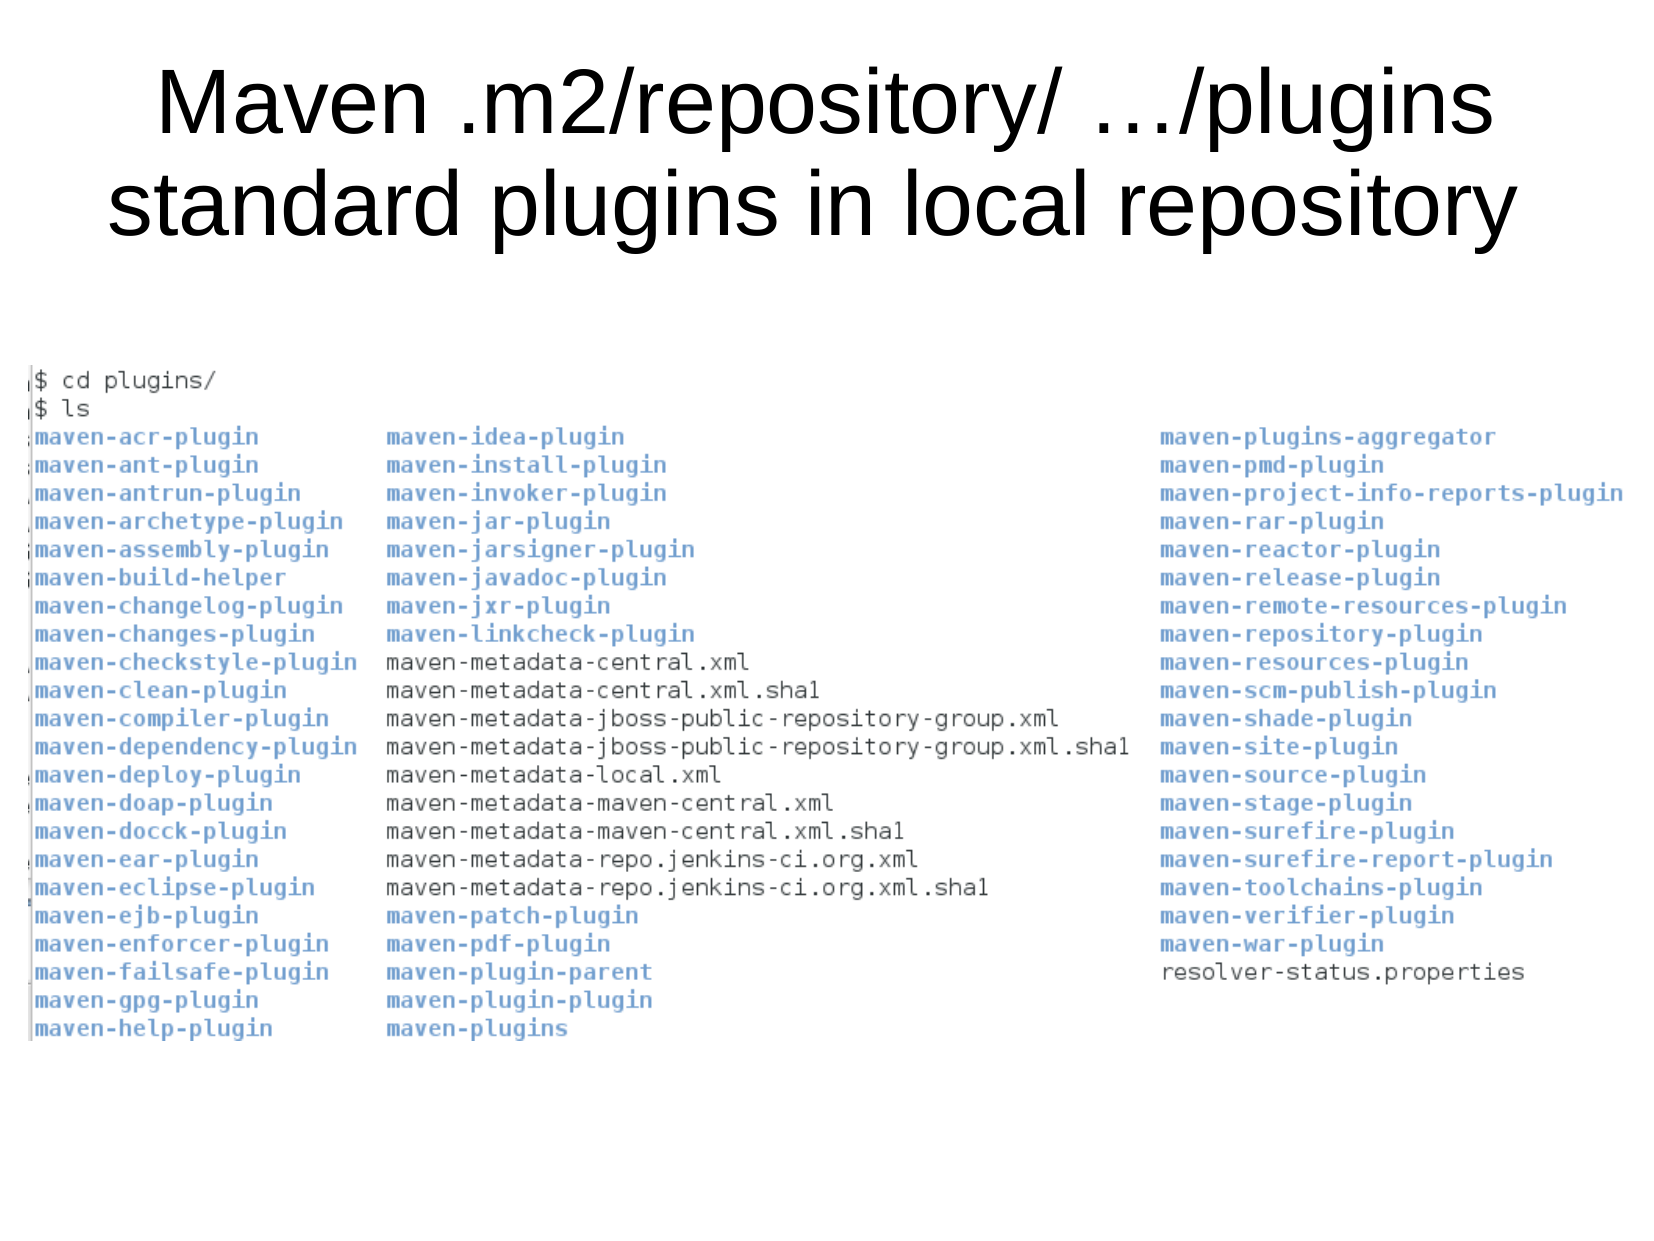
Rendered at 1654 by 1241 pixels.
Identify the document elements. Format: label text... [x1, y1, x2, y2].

picture [28, 365, 1627, 1041]
title Maven .m2/repository/ …/plugins standard plugins in local repository [82, 49, 1571, 257]
